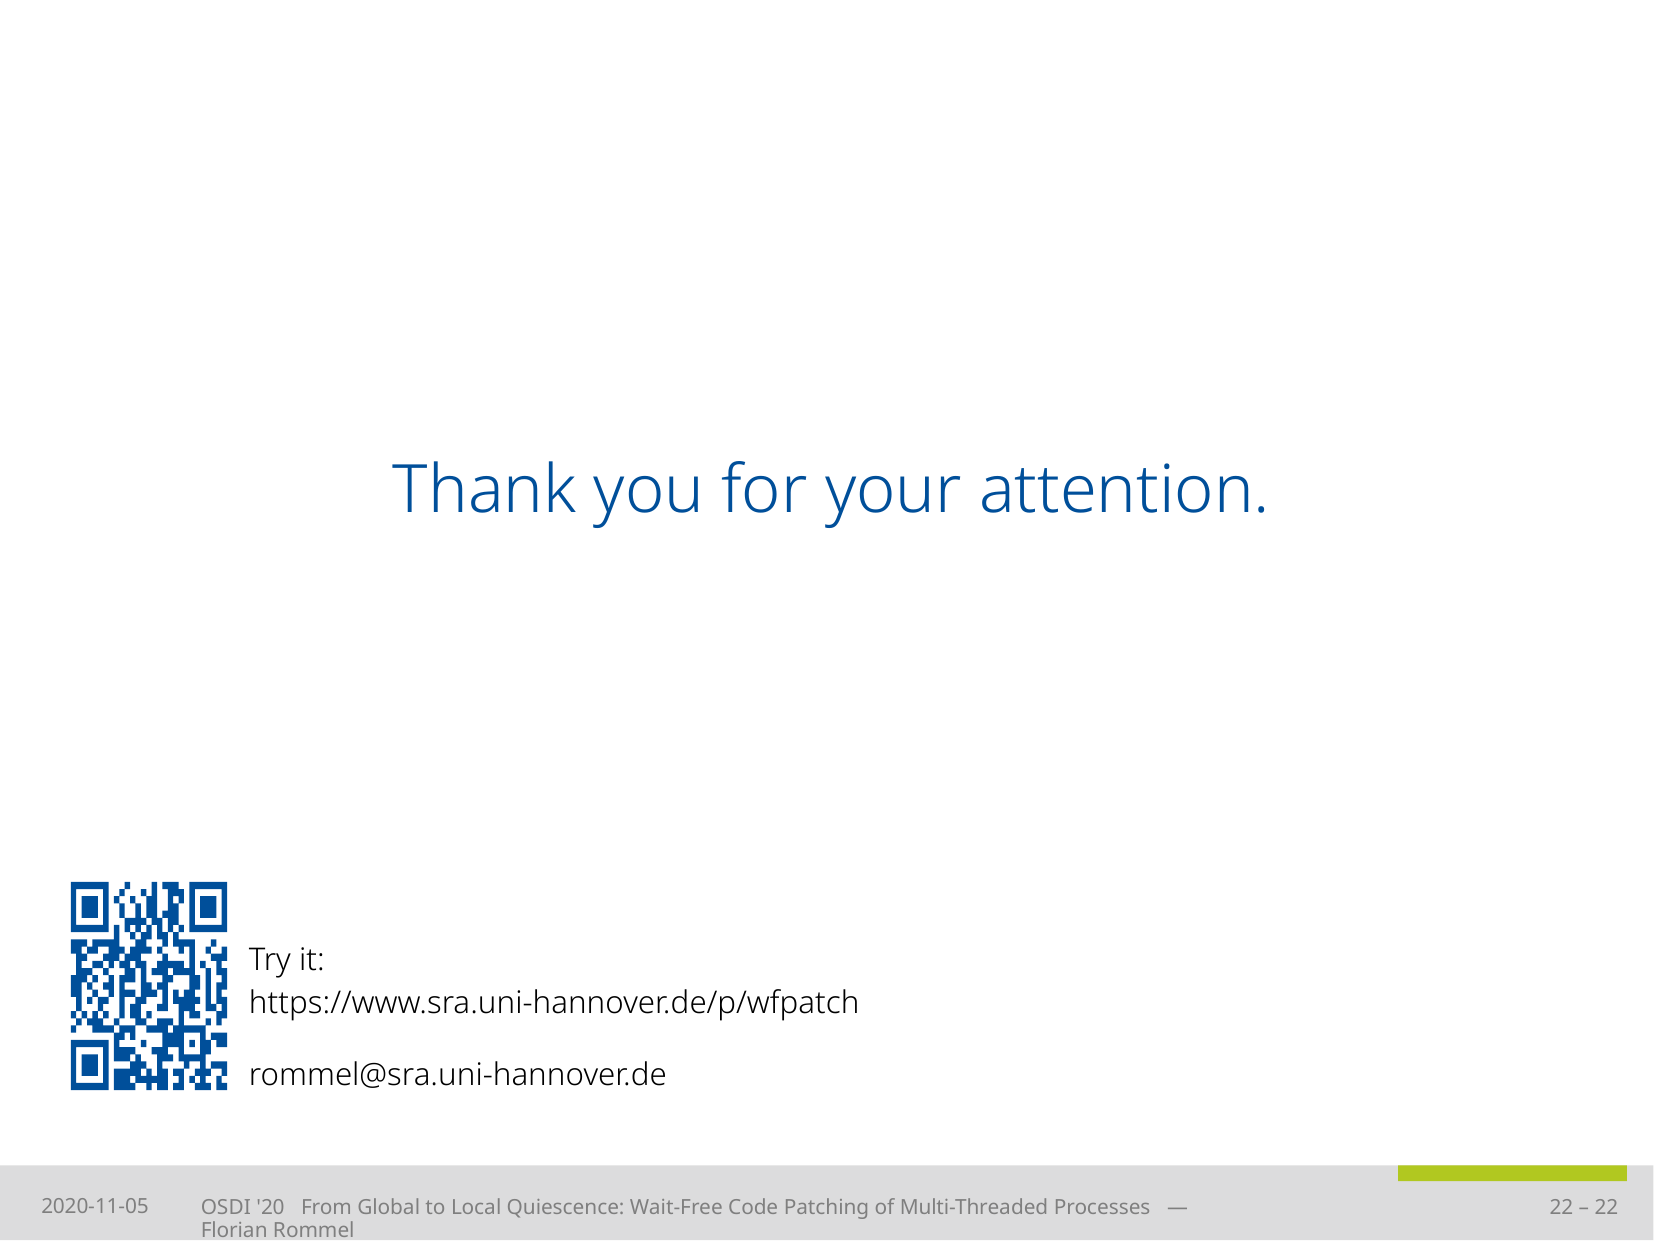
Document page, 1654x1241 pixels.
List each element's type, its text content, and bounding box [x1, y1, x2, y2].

list Try it: https://www.sra.uni-hannover.de/p/wfpatch rommel@sra.uni-hannover.de [248, 936, 936, 1126]
list Thank you for your attention. [57, 440, 1607, 536]
picture [70, 881, 228, 1091]
